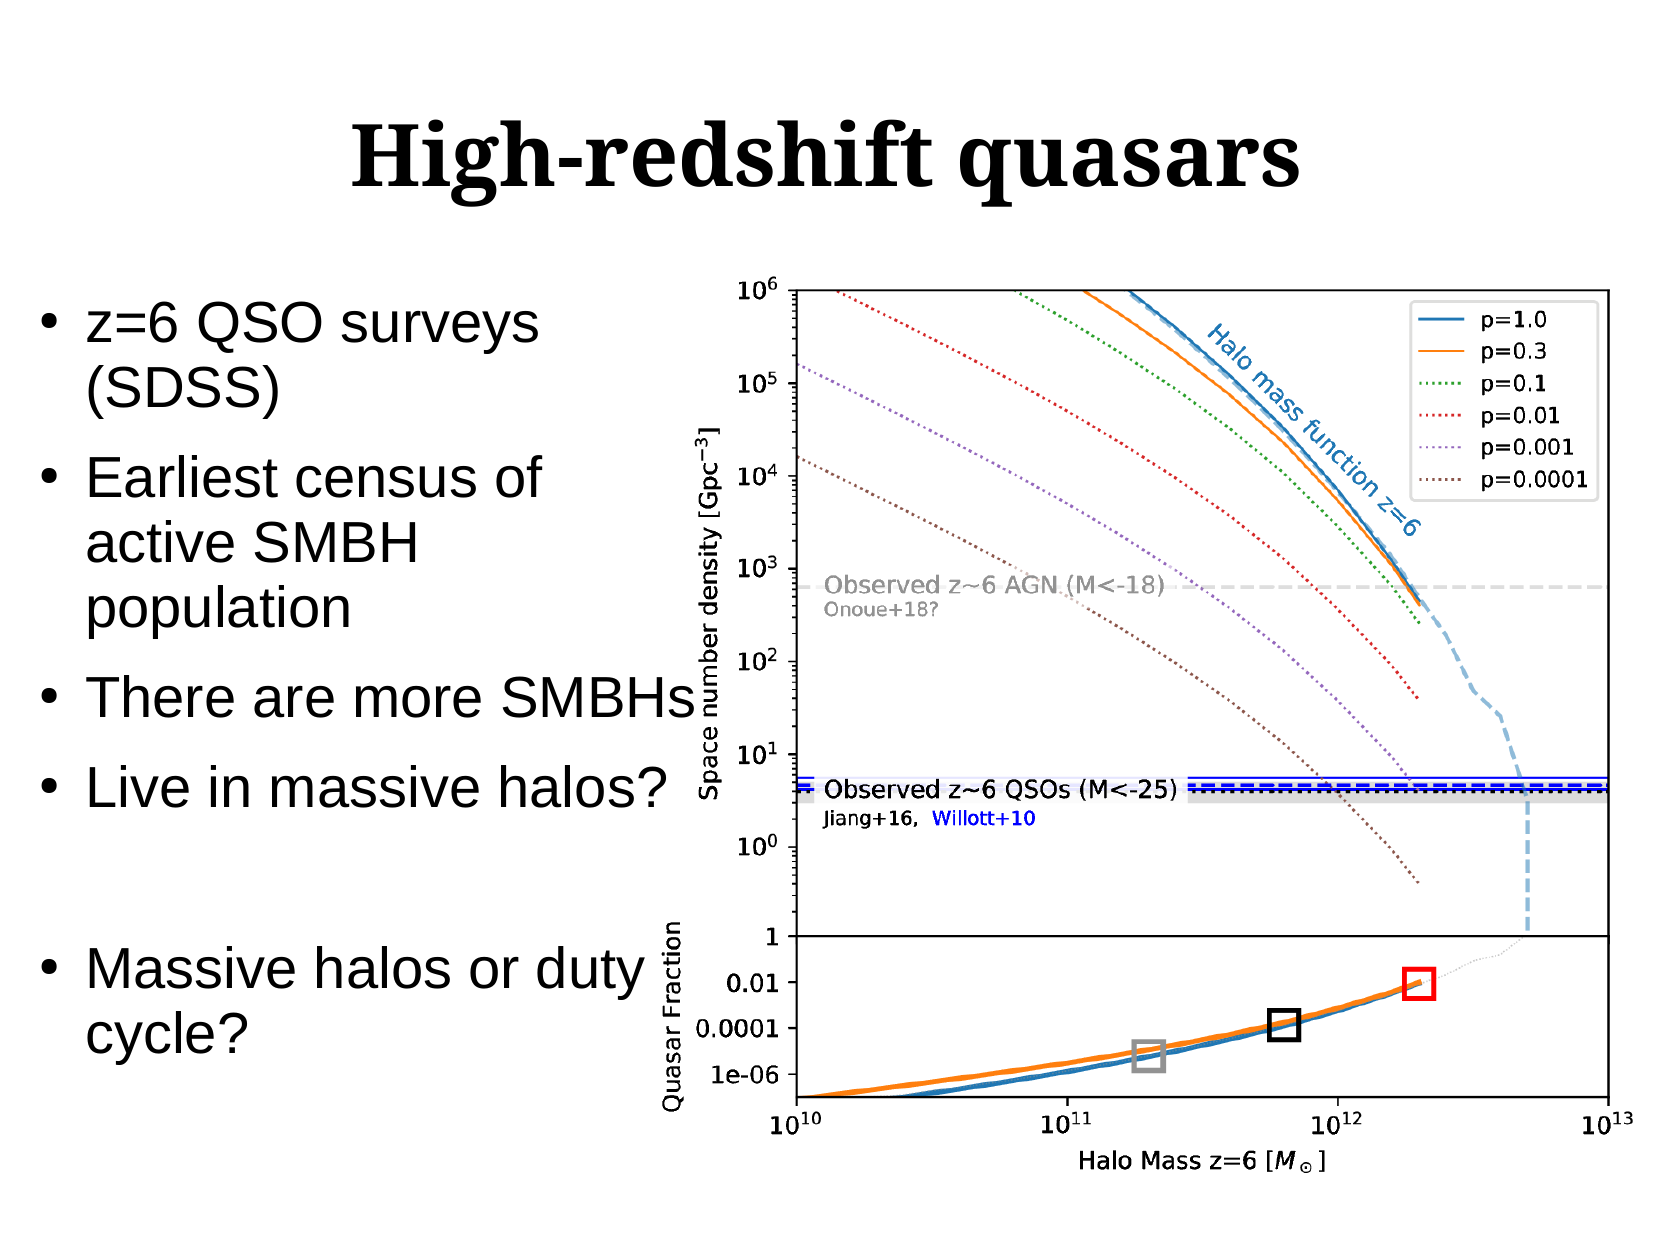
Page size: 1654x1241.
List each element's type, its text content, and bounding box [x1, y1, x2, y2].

picture [644, 262, 1654, 1192]
title High-redshift quasars [82, 49, 1571, 257]
list z=6 QSO surveys (SDSS) Earliest census of active SMBH population There are more SMBHs Live in massive halos? Massive halos or duty cycle? [23, 290, 699, 1088]
